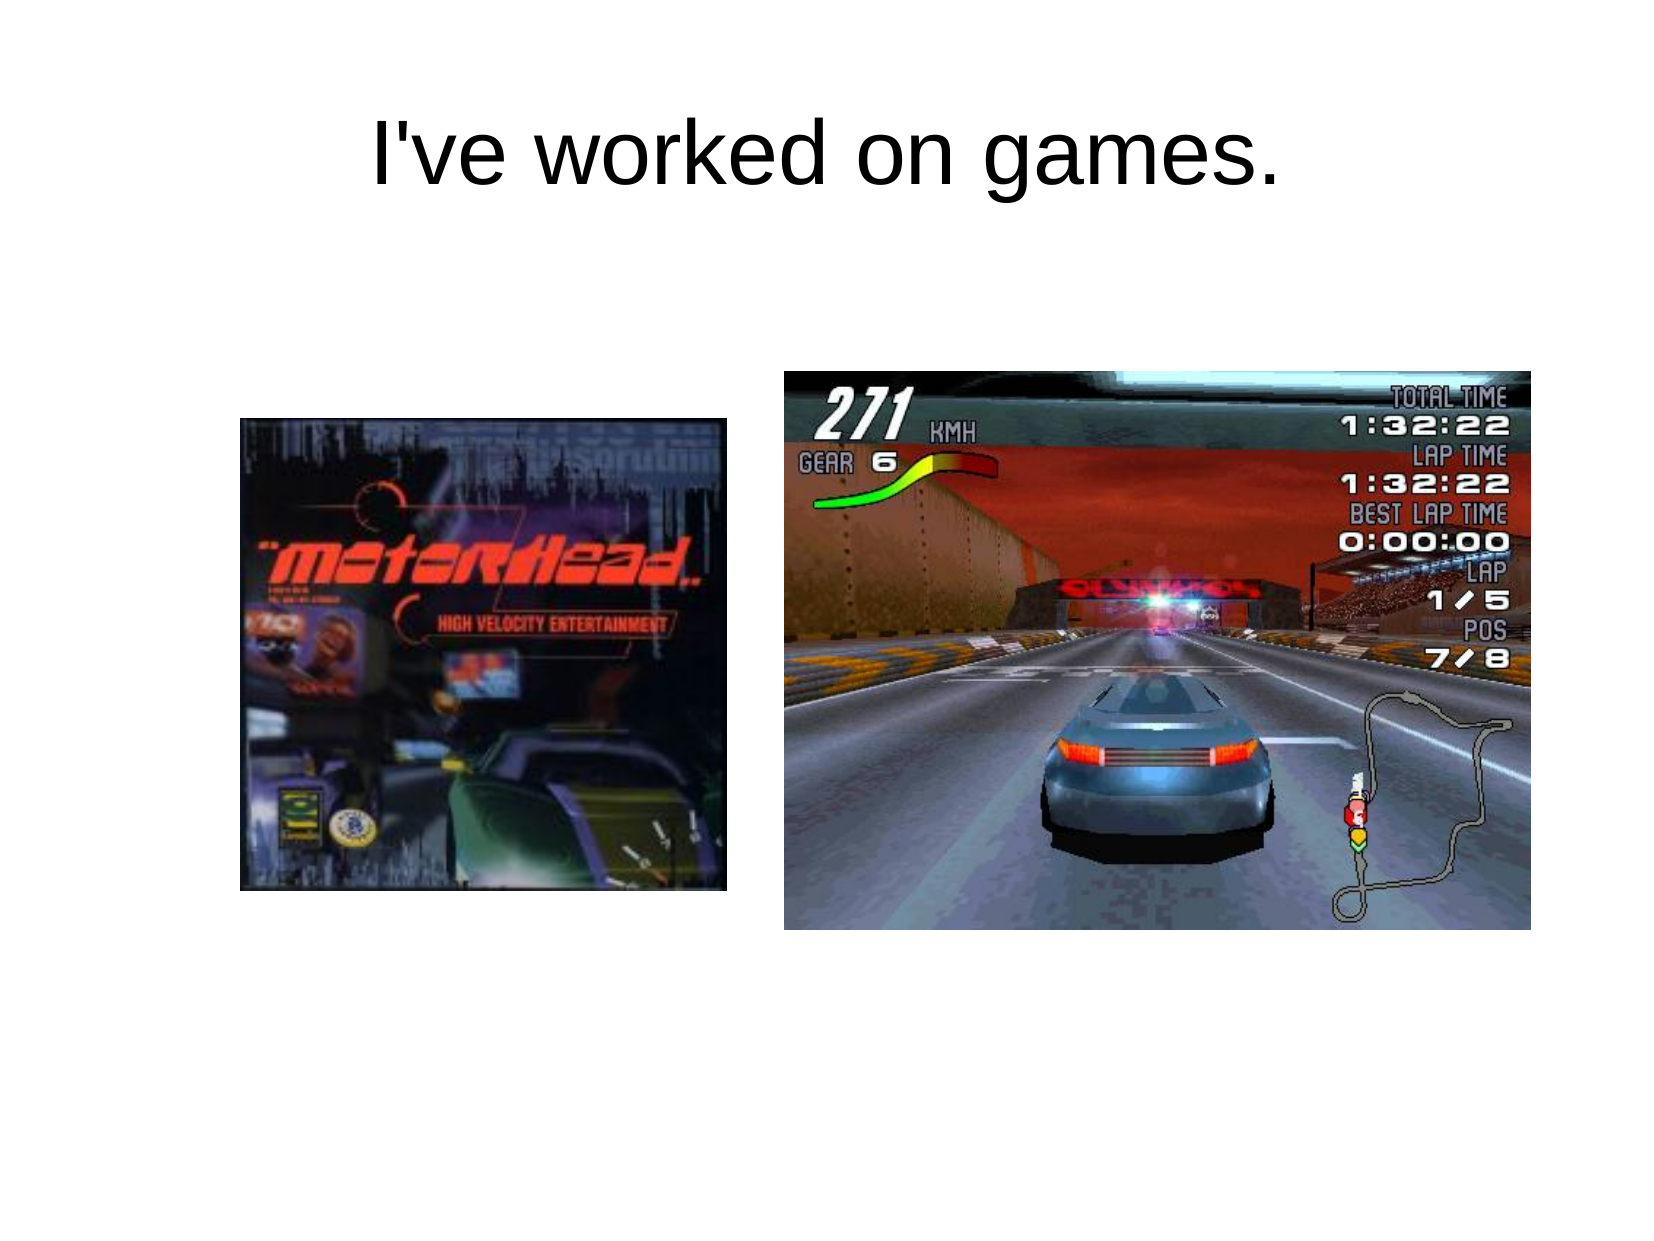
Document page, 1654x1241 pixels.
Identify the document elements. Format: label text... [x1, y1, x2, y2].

picture [240, 418, 727, 891]
title I've worked on games. [82, 49, 1571, 257]
picture [784, 371, 1531, 931]
